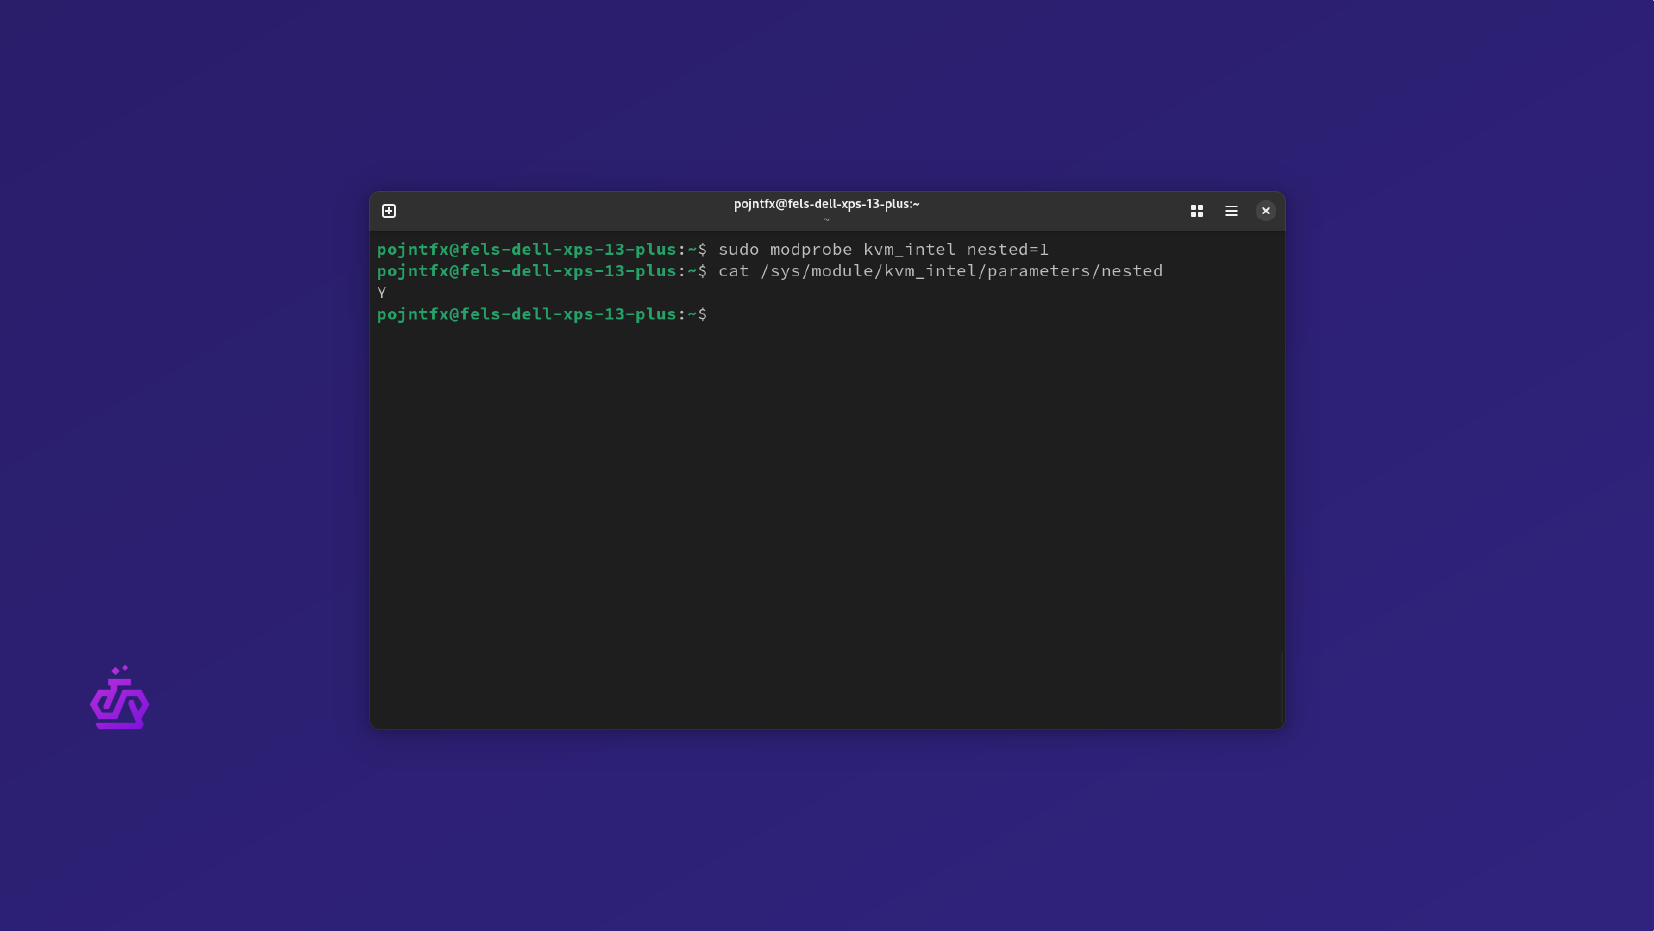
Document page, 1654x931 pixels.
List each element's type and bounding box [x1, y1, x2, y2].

picture [316, 143, 1338, 787]
picture [70, 643, 150, 755]
